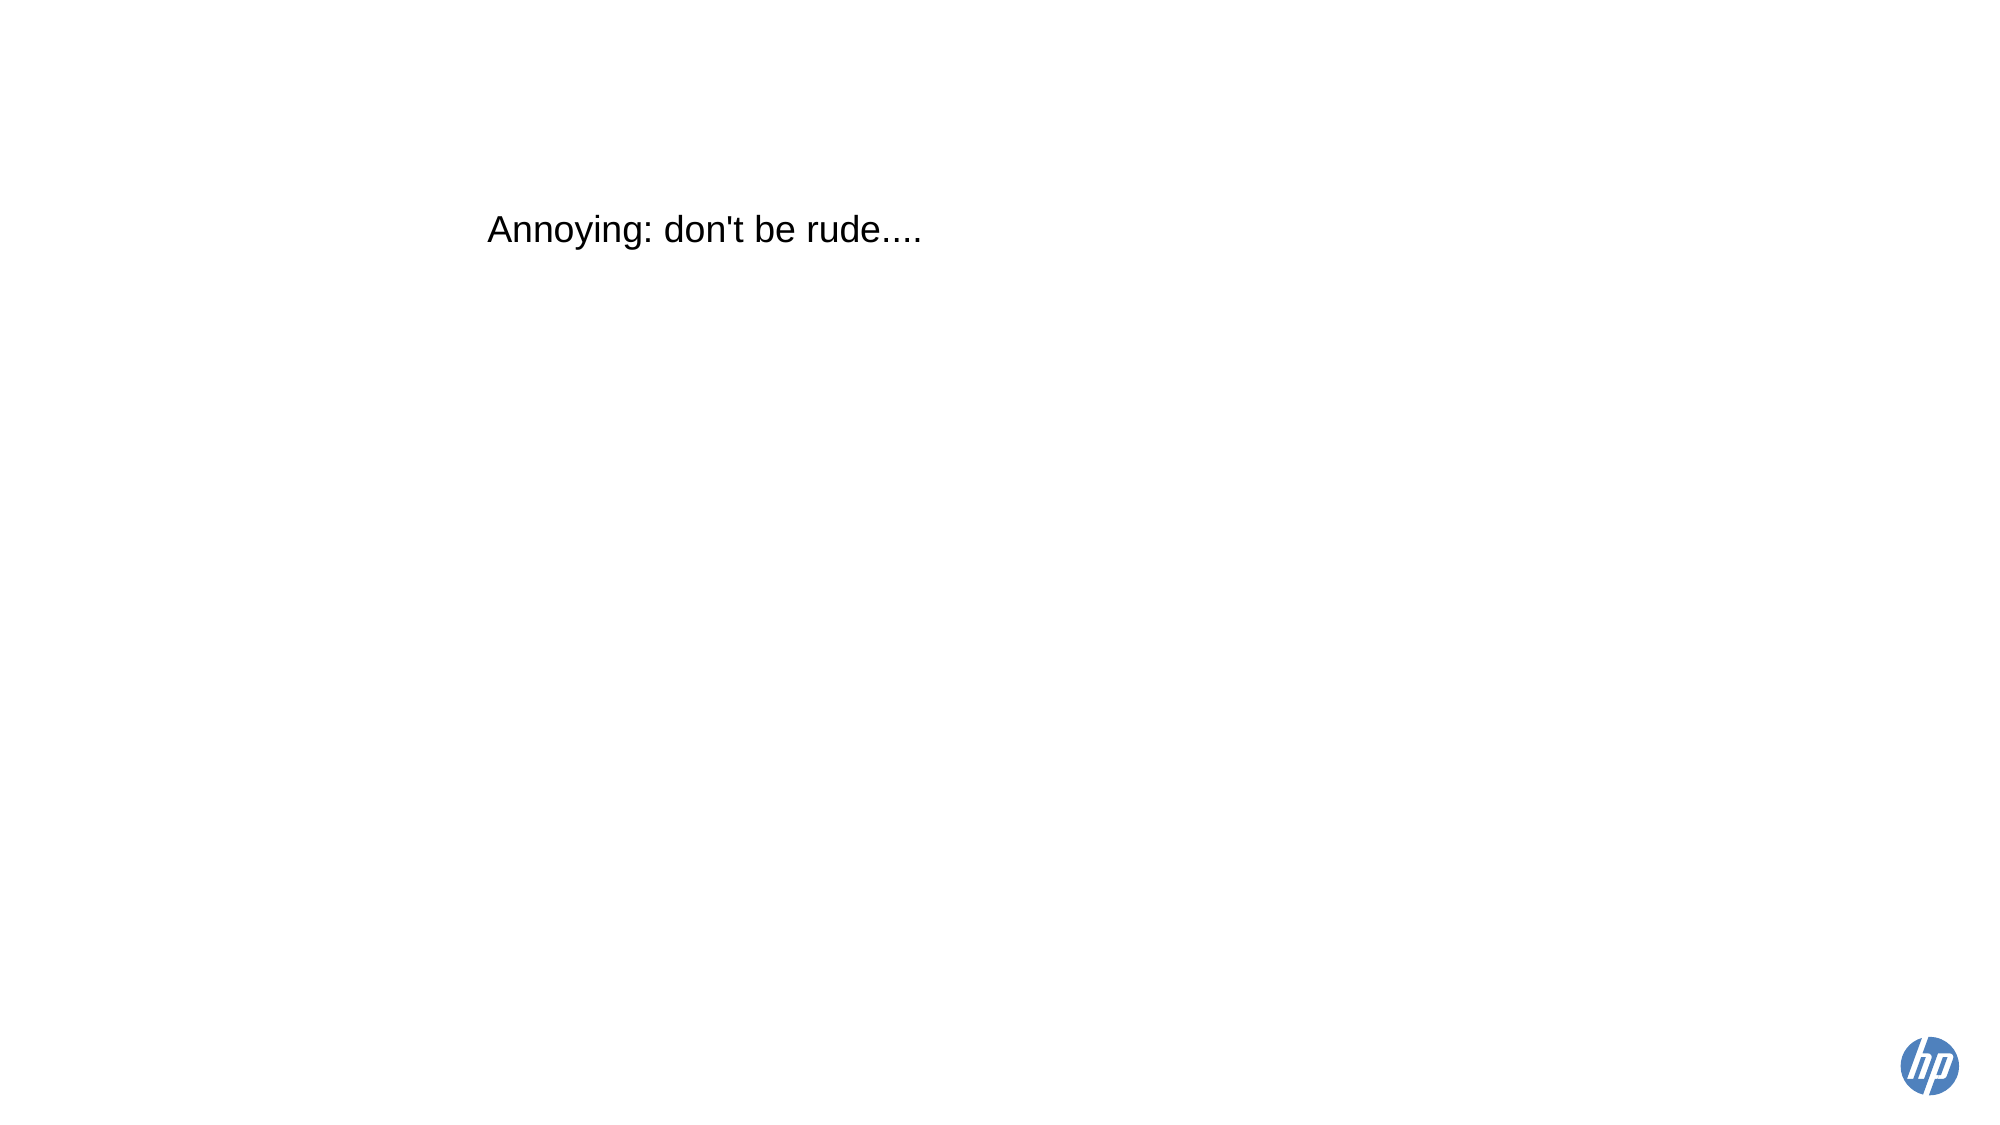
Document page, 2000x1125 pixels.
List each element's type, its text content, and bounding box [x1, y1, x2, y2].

text_box Annoying: don't be rude.... [472, 200, 1241, 258]
